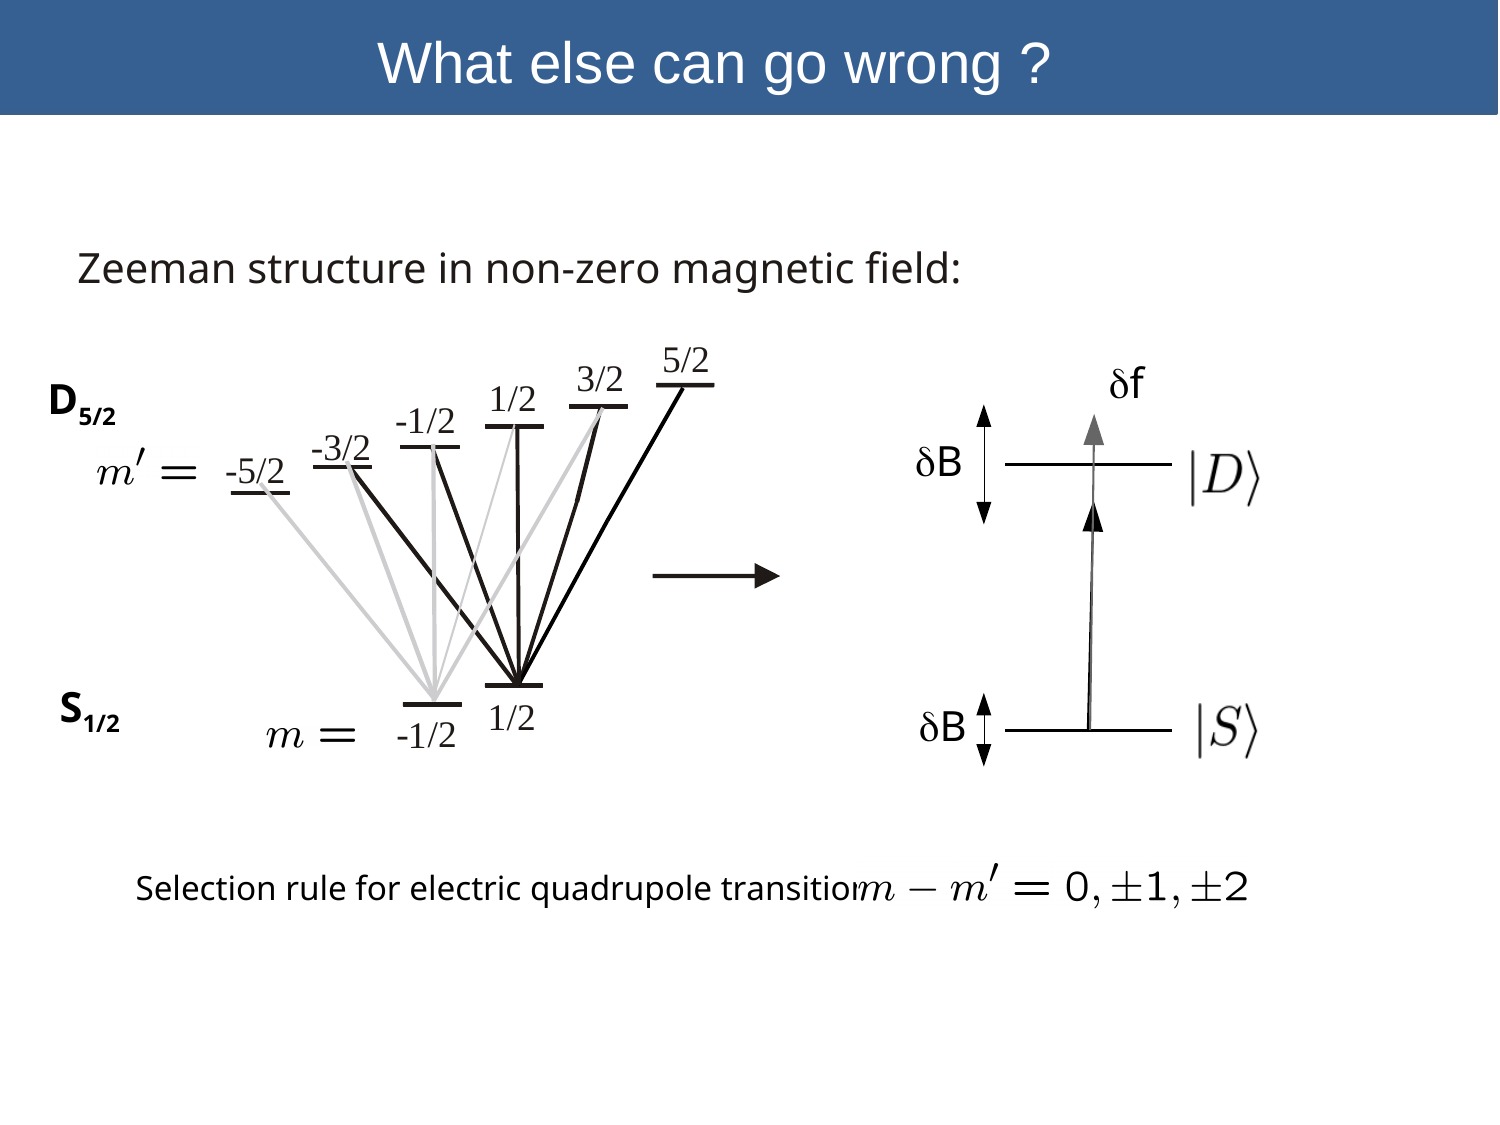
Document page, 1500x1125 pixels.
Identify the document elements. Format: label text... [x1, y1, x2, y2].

text_box [652, 563, 781, 589]
picture [97, 447, 198, 485]
text_box -3/2 [310, 423, 372, 469]
picture [265, 726, 356, 748]
text_box What else can go wrong ? [345, 17, 1085, 103]
text_box - /2 [396, 710, 407, 756]
text_box -5/2 [225, 446, 286, 492]
text_box 5/2 [662, 334, 711, 380]
text_box 1 [488, 374, 508, 420]
text_box Selection rule for electric quadrupole transition: [120, 859, 897, 916]
text_box - /2 [395, 396, 406, 442]
picture [1195, 697, 1264, 766]
text_box 1 [406, 396, 426, 442]
text_box [232, 384, 713, 702]
text_box dB [900, 427, 978, 492]
text_box /2 [507, 693, 537, 739]
text_box - /2 [427, 710, 458, 756]
text_box Zeeman structure in non-zero magnetic field: [77, 241, 963, 292]
text_box dB [904, 692, 984, 758]
text_box D5/2 [32, 365, 131, 438]
picture [1181, 440, 1265, 513]
text_box 3/2 [576, 353, 625, 399]
text_box - /2 [426, 396, 457, 442]
text_box 1 [407, 710, 427, 756]
text_box /2 [508, 374, 538, 420]
picture [857, 861, 1247, 910]
text_box df [1094, 349, 1159, 414]
text_box S1/2 [44, 672, 135, 746]
text_box 1 [487, 693, 507, 739]
